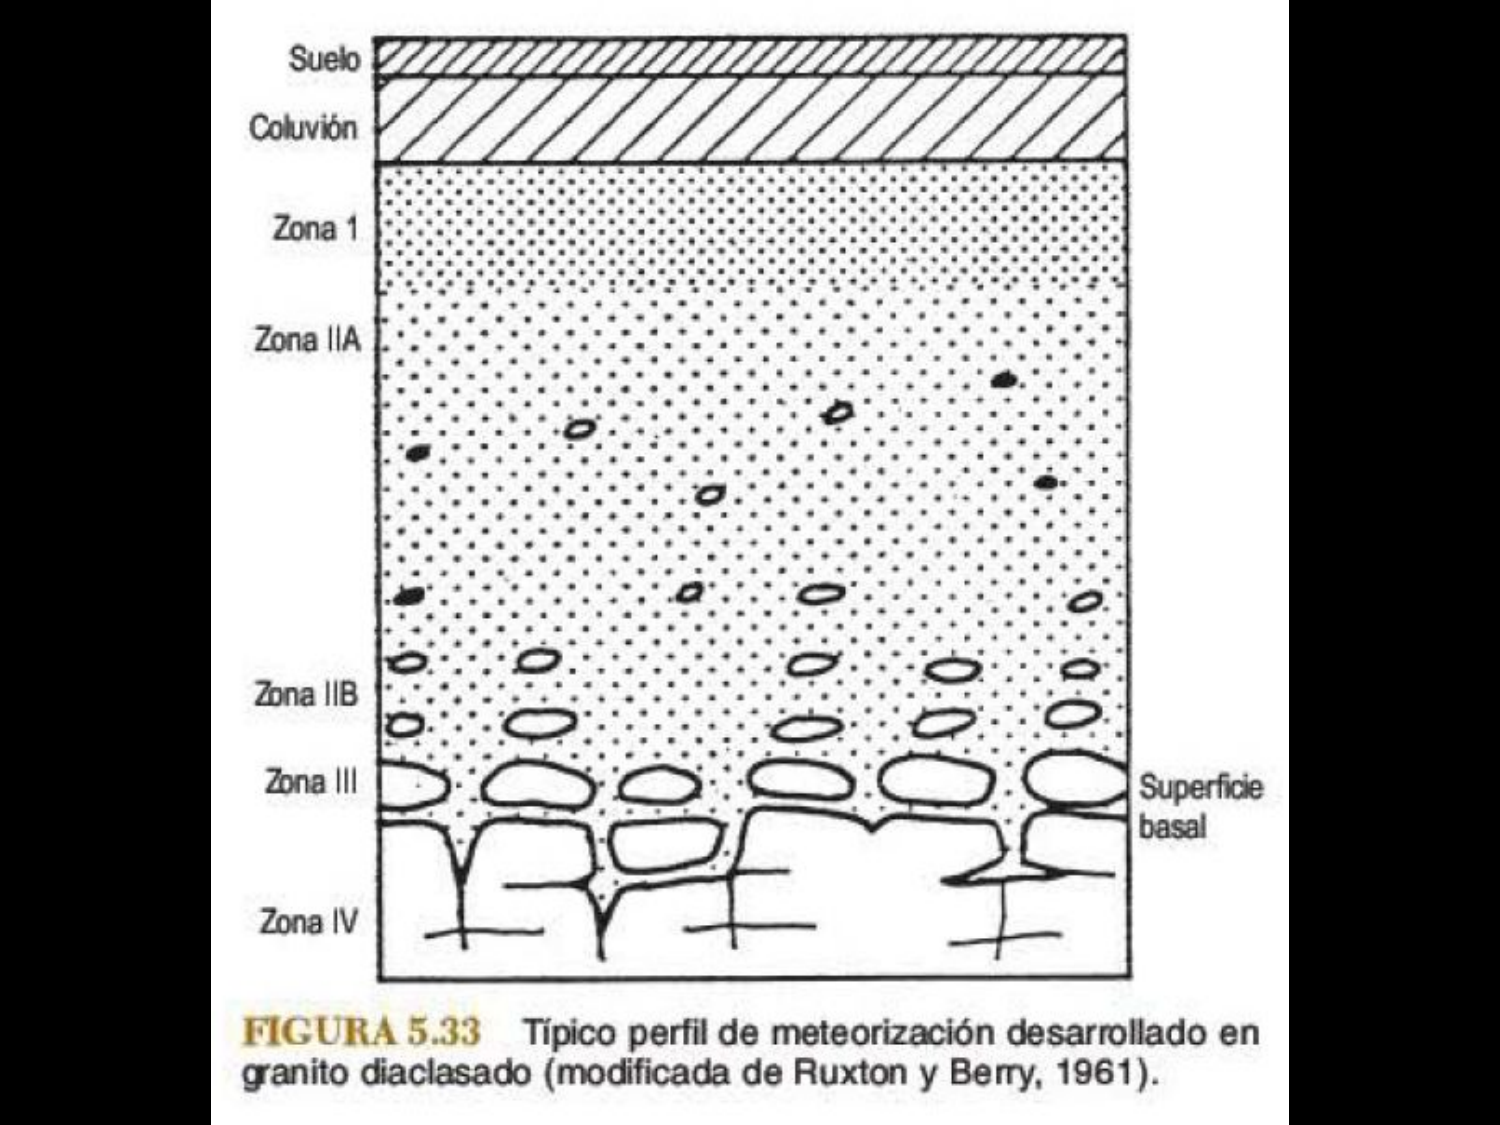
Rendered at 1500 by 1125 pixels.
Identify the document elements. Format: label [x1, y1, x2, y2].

picture [211, 0, 1289, 1125]
